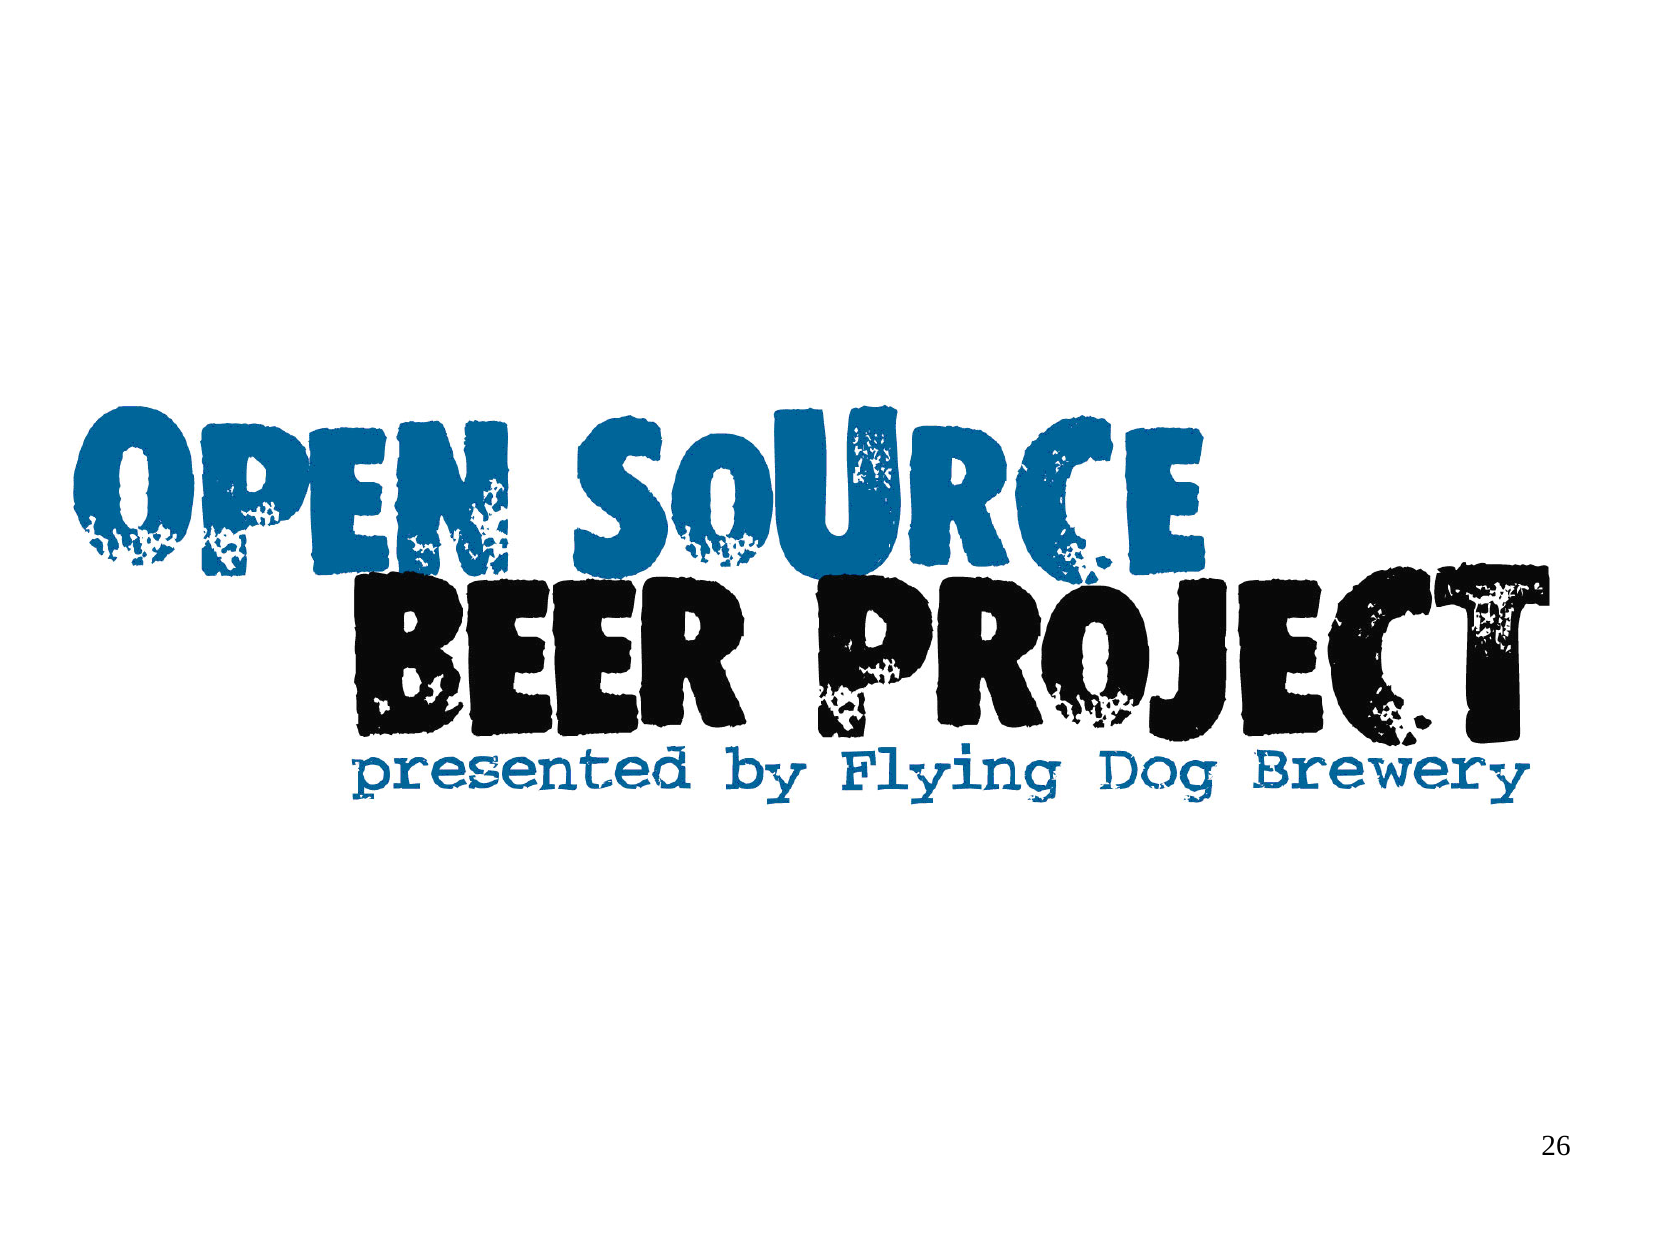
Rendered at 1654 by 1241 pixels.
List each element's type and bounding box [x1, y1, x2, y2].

picture [29, 349, 1599, 863]
